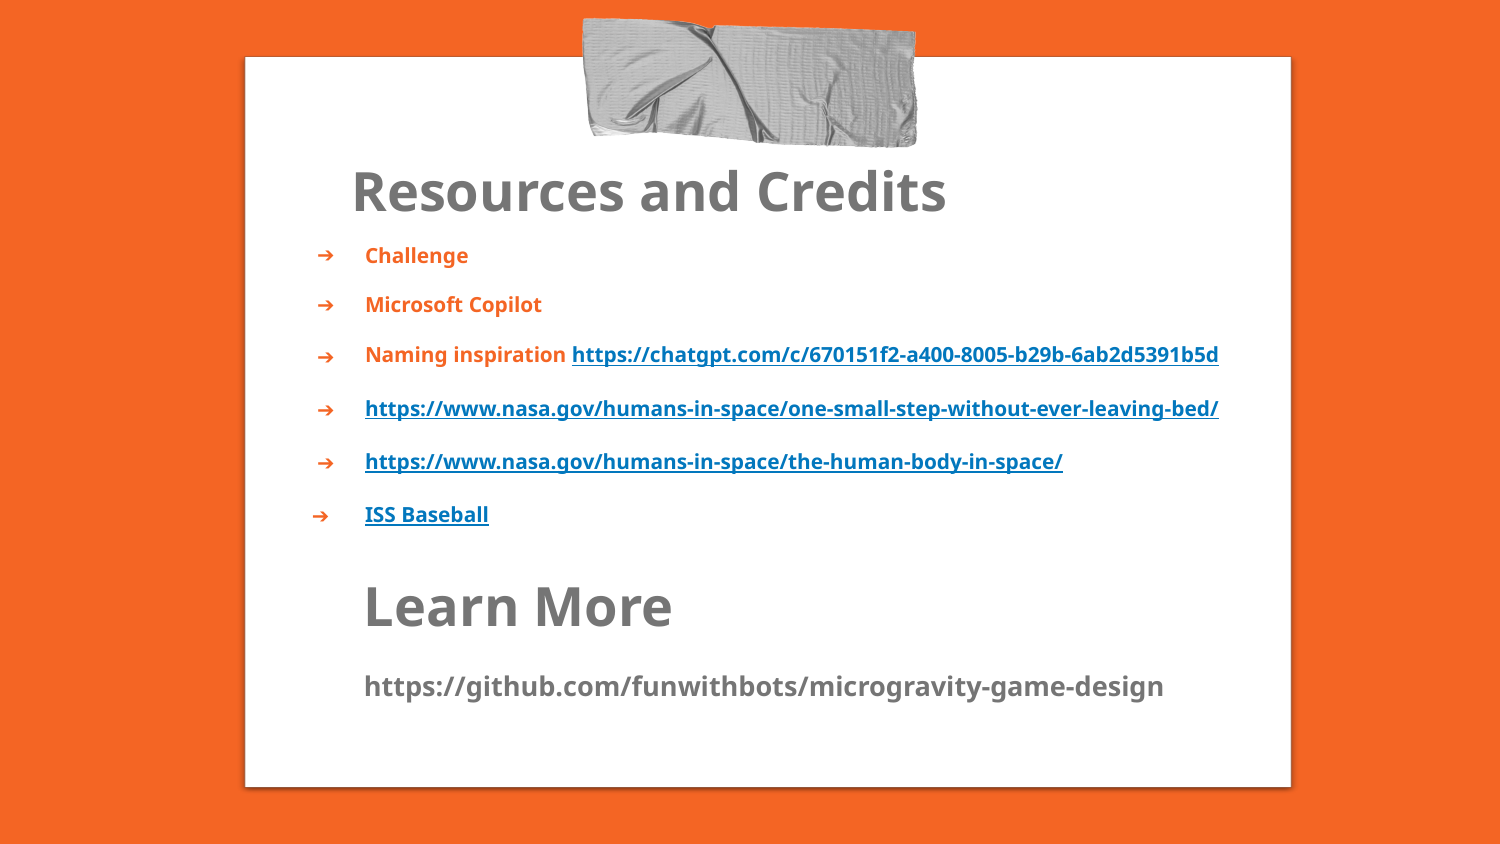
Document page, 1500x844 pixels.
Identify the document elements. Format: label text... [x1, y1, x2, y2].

list Challenge Microsoft Copilot Naming inspiration https://chatgpt.com/c/670151f2-a400-8005-b29b-6ab2d5391b5d https://www.nasa.gov/humans-in-space/one-small-step-without-ever-leaving-bed/ https://www.nasa.gov/humans-in-space/the-human-body-in-space/ ISS Baseball [274, 223, 1257, 535]
text_box Resources and Credits [336, 112, 1213, 223]
text_box Learn More https://github.com/funwithbots/microgravity-game-design [348, 528, 1226, 717]
picture [203, 16, 1334, 817]
